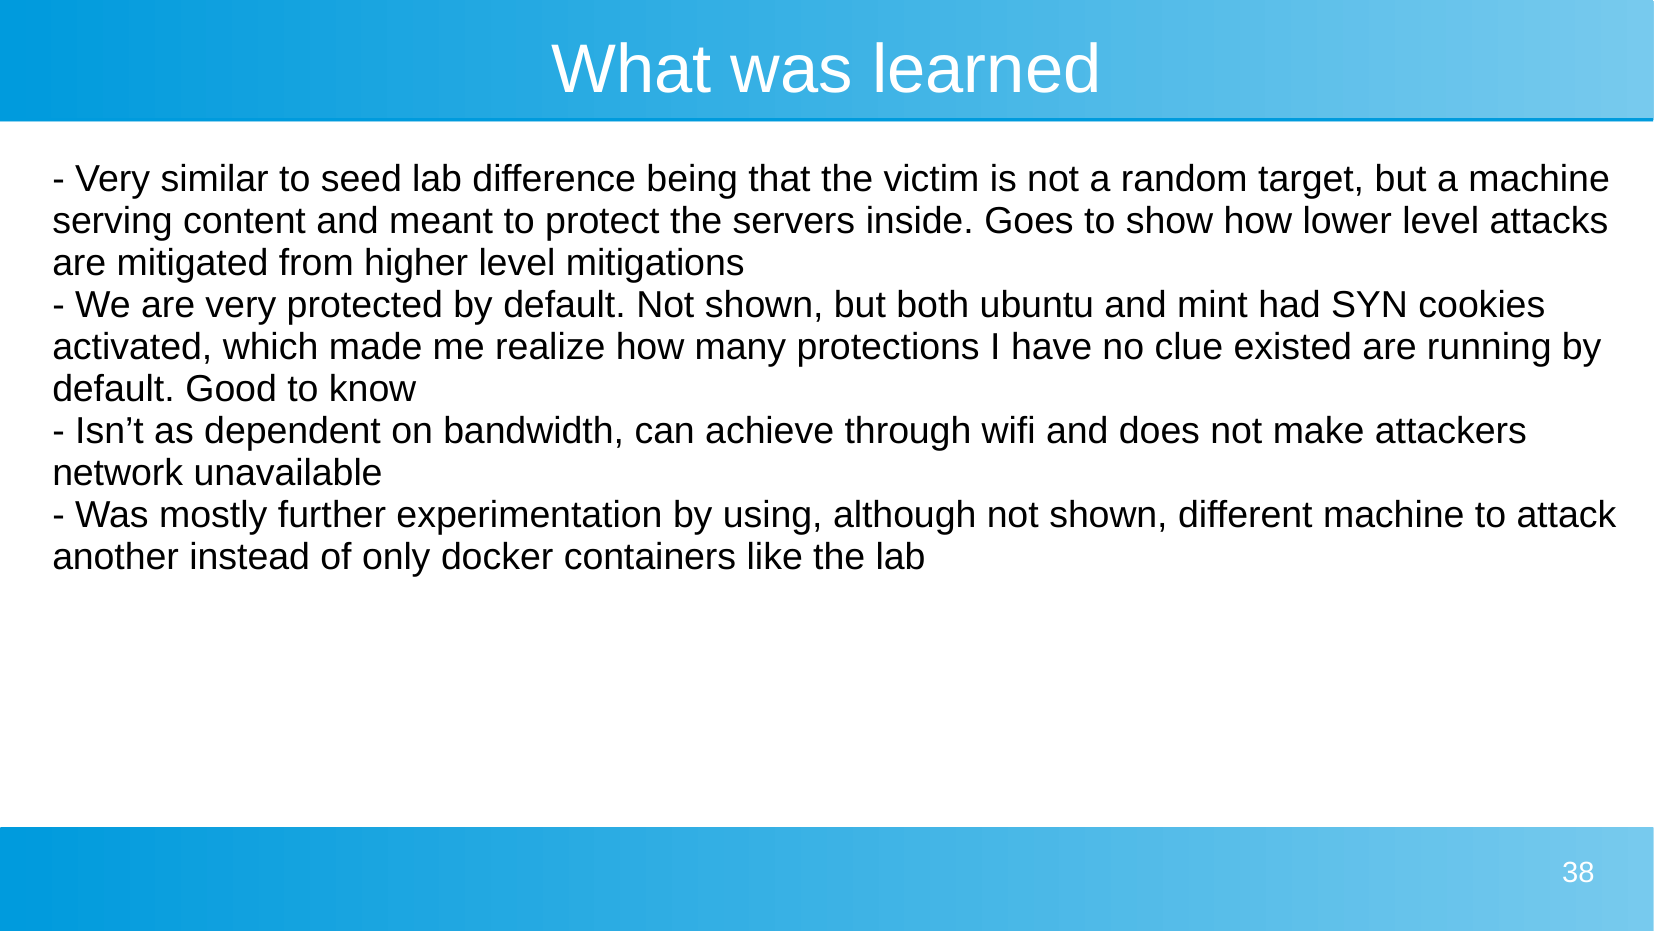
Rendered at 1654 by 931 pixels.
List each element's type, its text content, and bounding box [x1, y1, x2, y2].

text_box - Very similar to seed lab difference being that the victim is not a random target, but a machine serving content and meant to protect the servers inside. Goes to show how lower level attacks are mitigated from higher level mitigations - We are very protected by default. Not shown, but both ubuntu and mint had SYN cookies activated, which made me realize how many protections I have no clue existed are running by default. Good to know - Isn’t as dependent on bandwidth, can achieve through wifi and does not make attackers network unavailable - Was mostly further experimentation by using, although not shown, different machine to attack another instead of only docker containers like the lab [37, 150, 1651, 585]
title What was learned [59, 29, 1595, 108]
